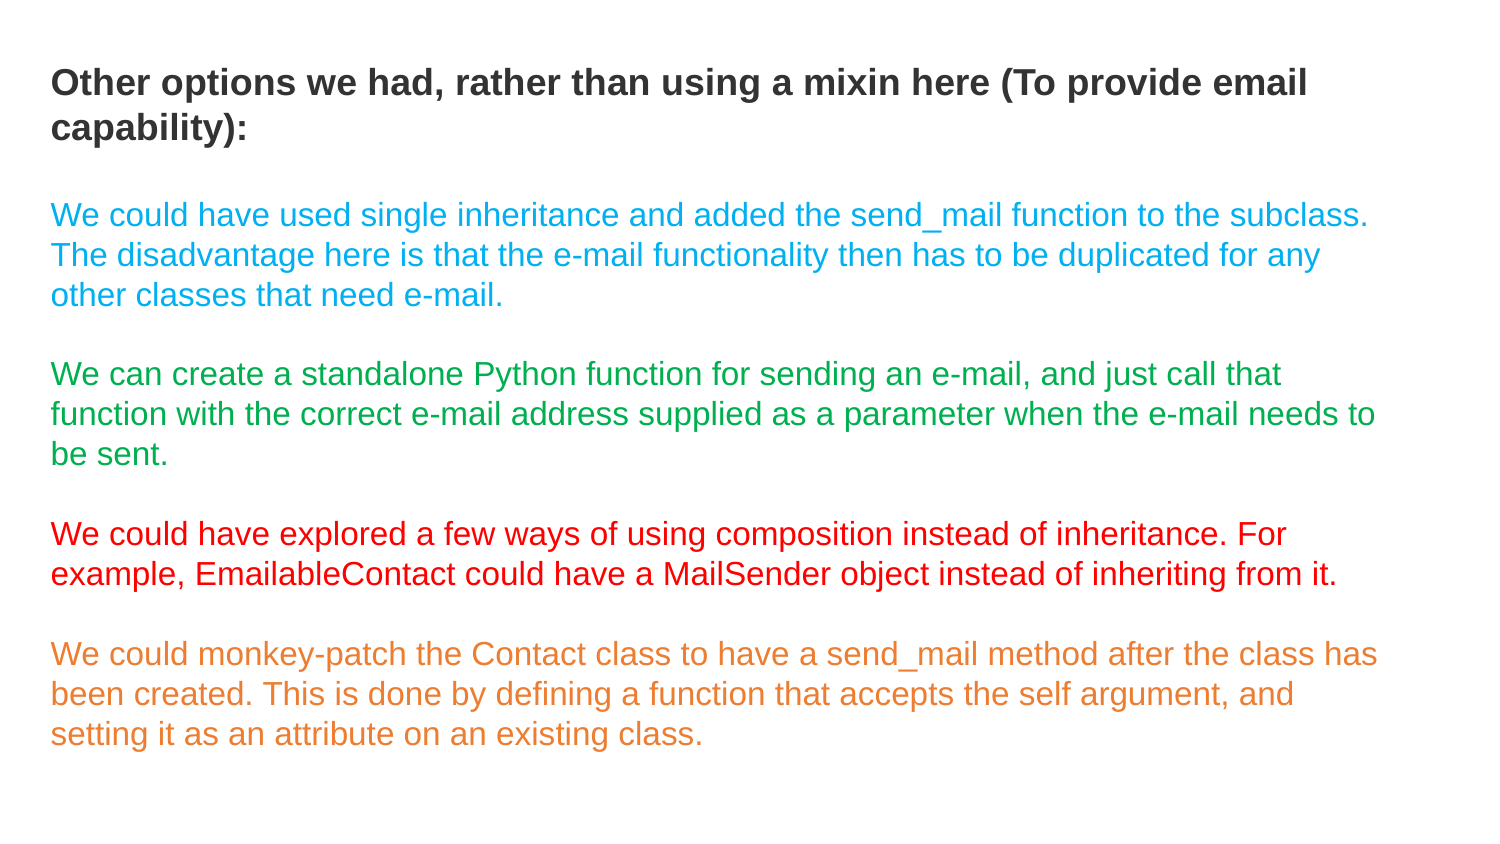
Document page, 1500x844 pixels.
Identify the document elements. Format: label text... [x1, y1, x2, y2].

text_box Other options we had, rather than using a mixin here (To provide email capability): We could have used single inheritance and added the send_mail function to the subclass. The disadvantage here is that the e-mail functionality then has to be duplicated for any other classes that need e-mail. We can create a standalone Python function for sending an e-mail, and just call that function with the correct e-mail address supplied as a parameter when the e-mail needs to be sent. We could have explored a few ways of using composition instead of inheritance. For example, EmailableContact could have a MailSender object instead of inheriting from it. We could monkey-patch the Contact class to have a send_mail method after the class has been created. This is done by defining a function that accepts the self argument, and setting it as an attribute on an existing class. [36, 50, 1400, 844]
